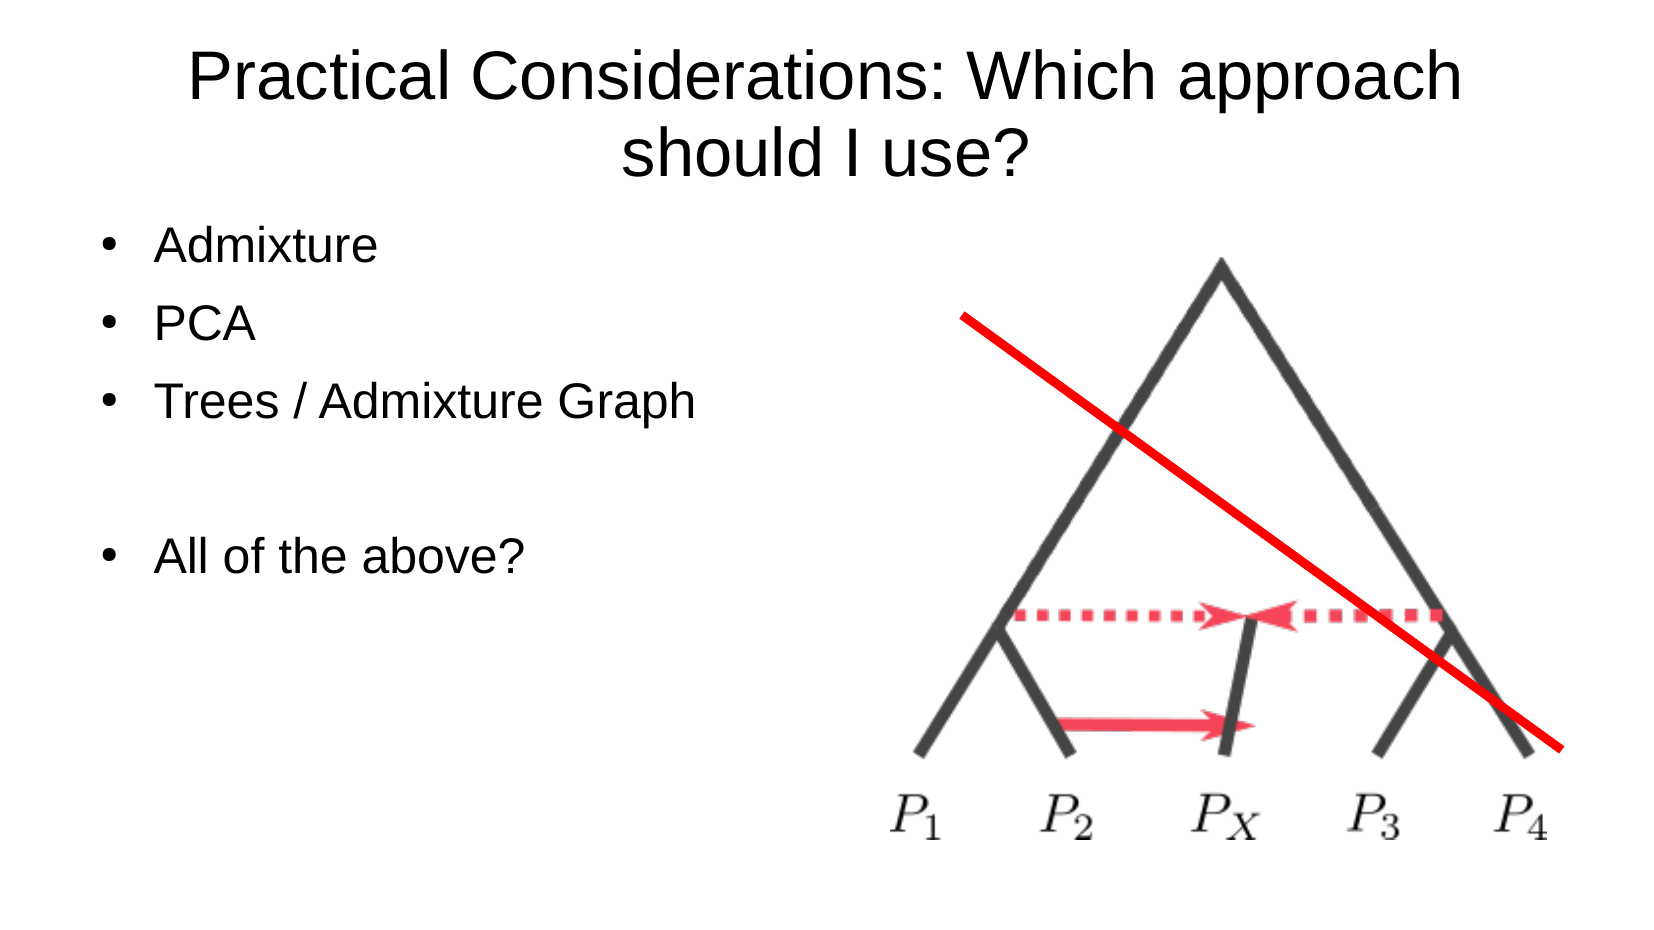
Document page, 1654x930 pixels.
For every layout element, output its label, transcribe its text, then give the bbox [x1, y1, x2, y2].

picture [890, 257, 1547, 840]
list Admixture PCA Trees / Admixture Graph All of the above? [82, 217, 1571, 757]
title Practical Considerations: Which approach should I use? [82, 36, 1571, 193]
